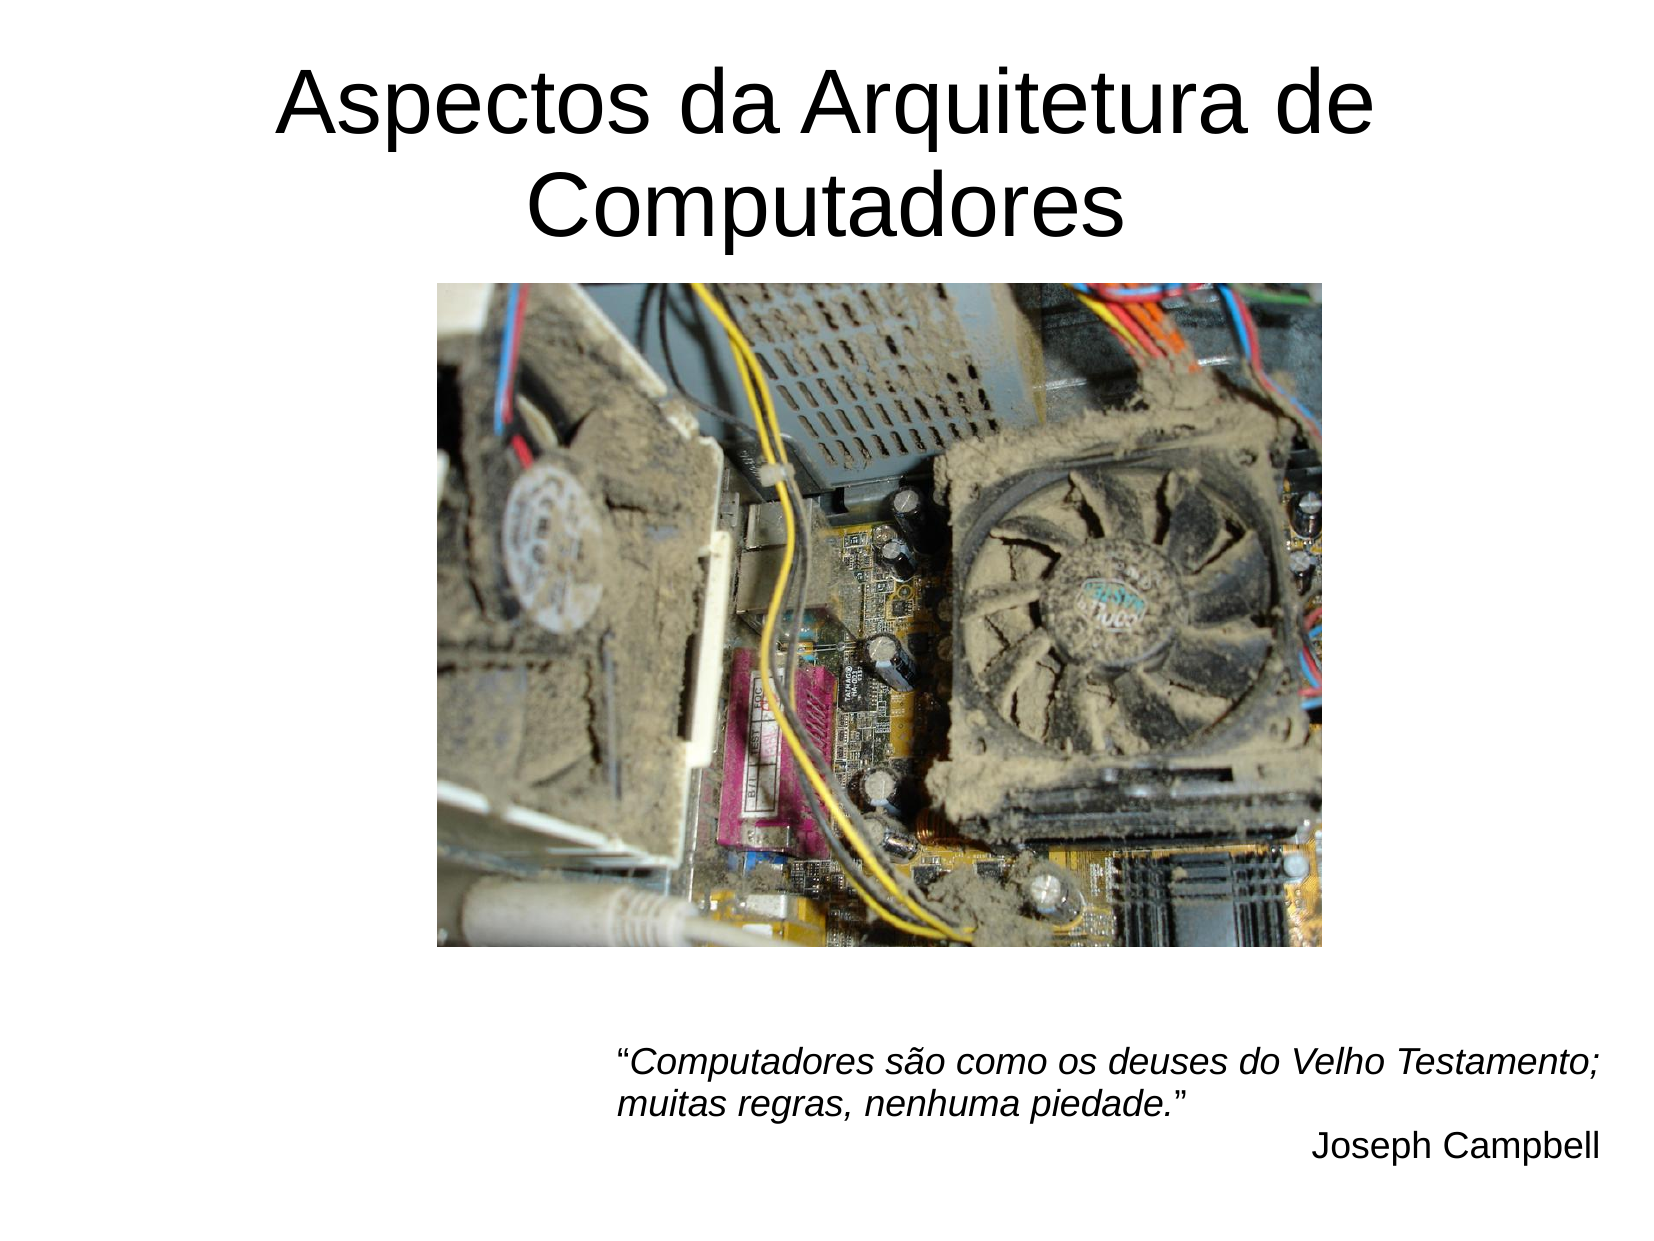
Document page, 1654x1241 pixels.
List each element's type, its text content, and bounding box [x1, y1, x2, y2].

picture [437, 283, 1322, 947]
title Aspectos da Arquitetura de Computadores [82, 49, 1571, 257]
text_box “Computadores são como os deuses do Velho Testamento; muitas regras, nenhuma piedade.” Joseph Campbell [602, 1033, 1626, 1175]
